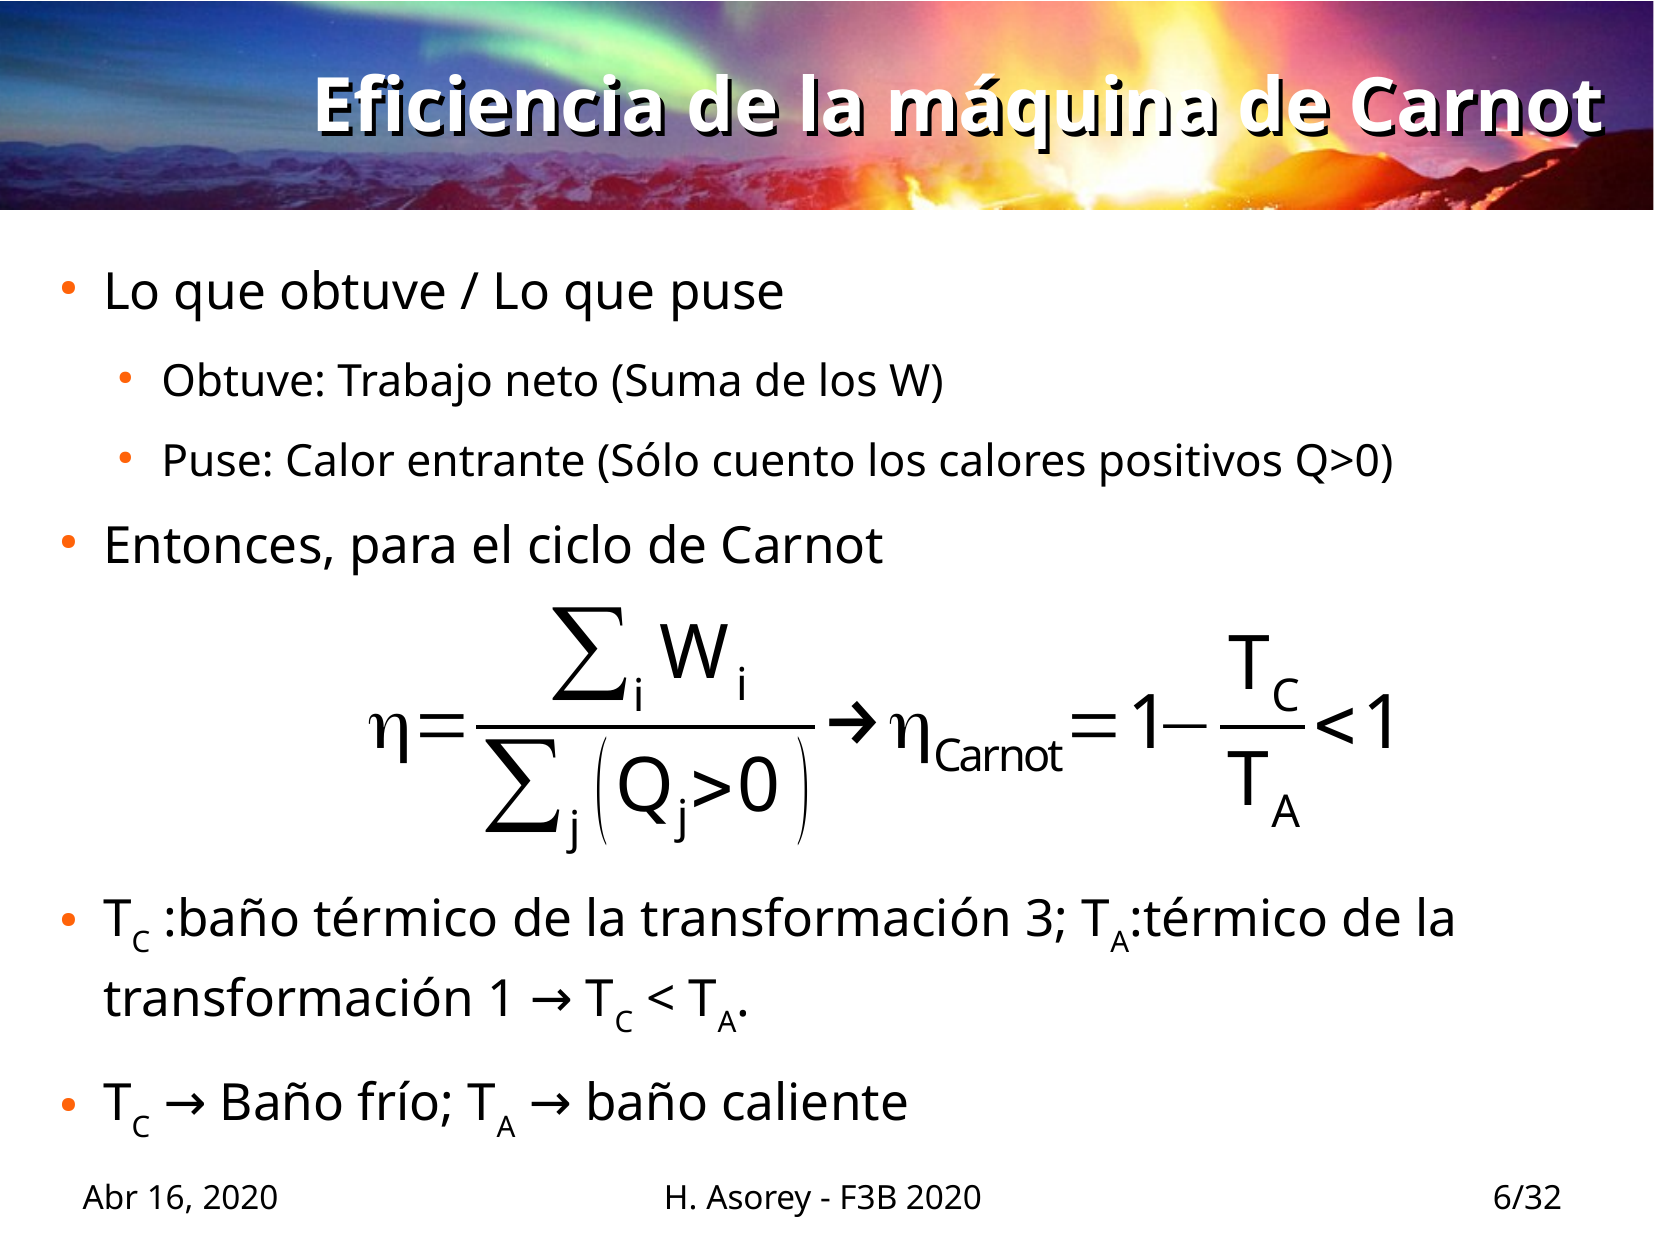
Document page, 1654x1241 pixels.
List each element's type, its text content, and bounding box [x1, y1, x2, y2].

title Eficiencia de la máquina de Carnot [45, 15, 1606, 191]
picture [0, 1, 1654, 210]
list Lo que obtuve / Lo que puse Obtuve: Trabajo neto (Suma de los W) Puse: Calor entrante (Sólo cuento los calores positivos Q>0) Entonces, para el ciclo de Carnot TC :baño térmico de la transformación 3; TA:térmico de la transformación 1 → TC < TA. TC → Baño frío; TA → baño caliente [45, 255, 1606, 1156]
chart [359, 601, 1396, 856]
